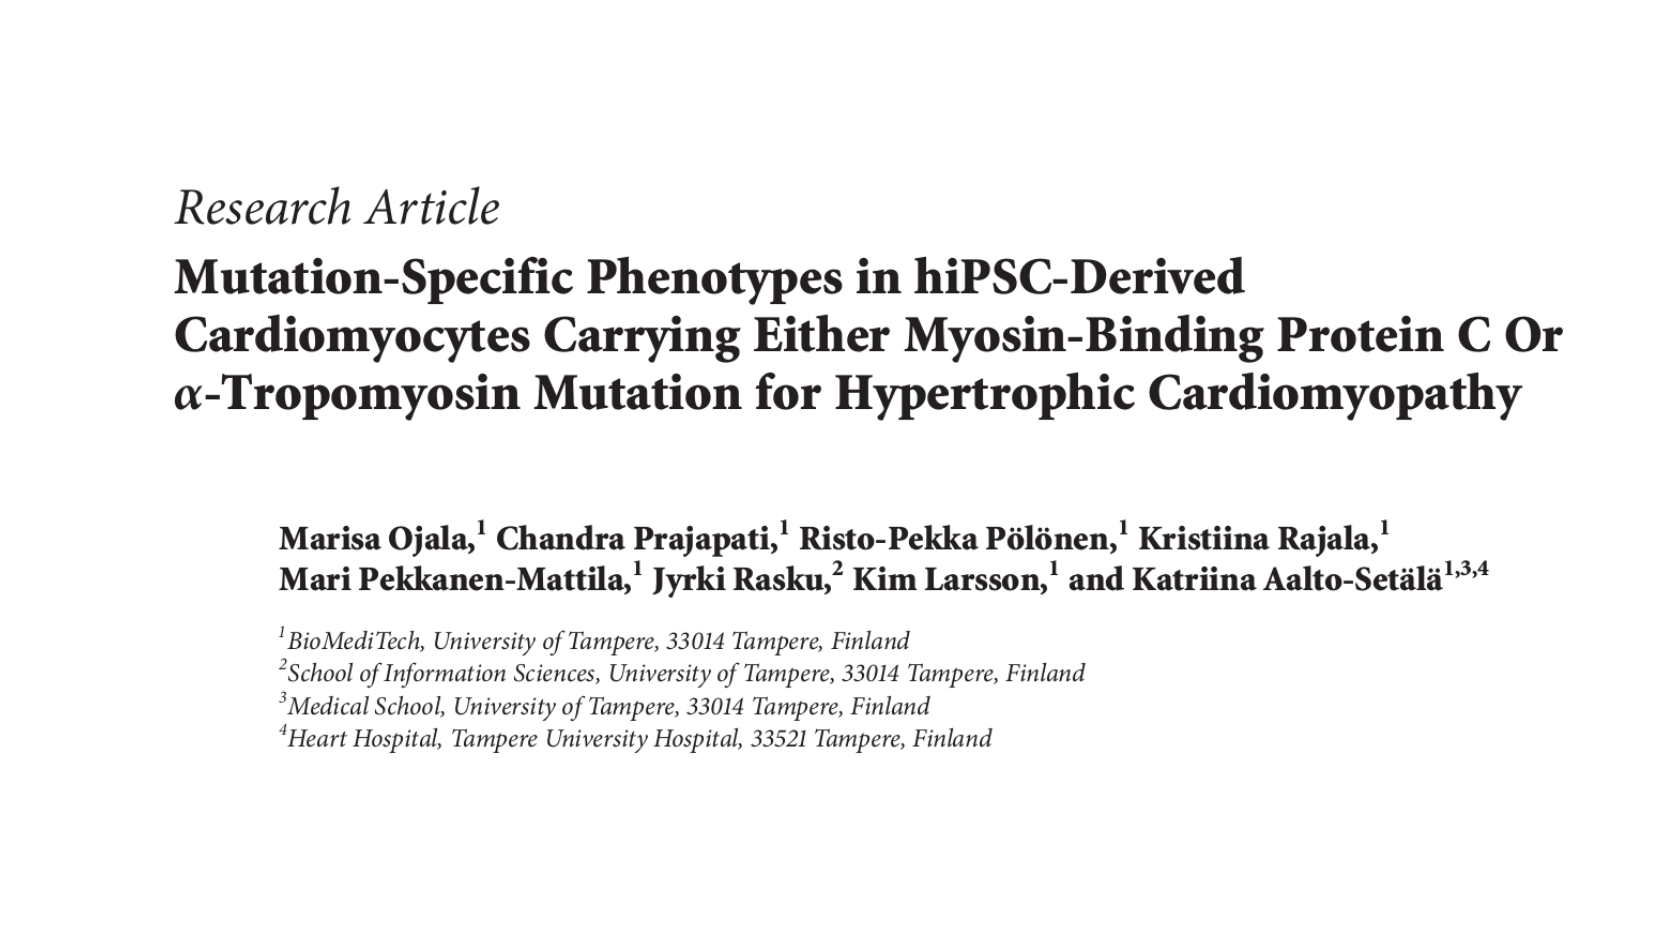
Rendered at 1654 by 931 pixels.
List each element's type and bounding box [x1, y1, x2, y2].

picture [130, 153, 1594, 768]
